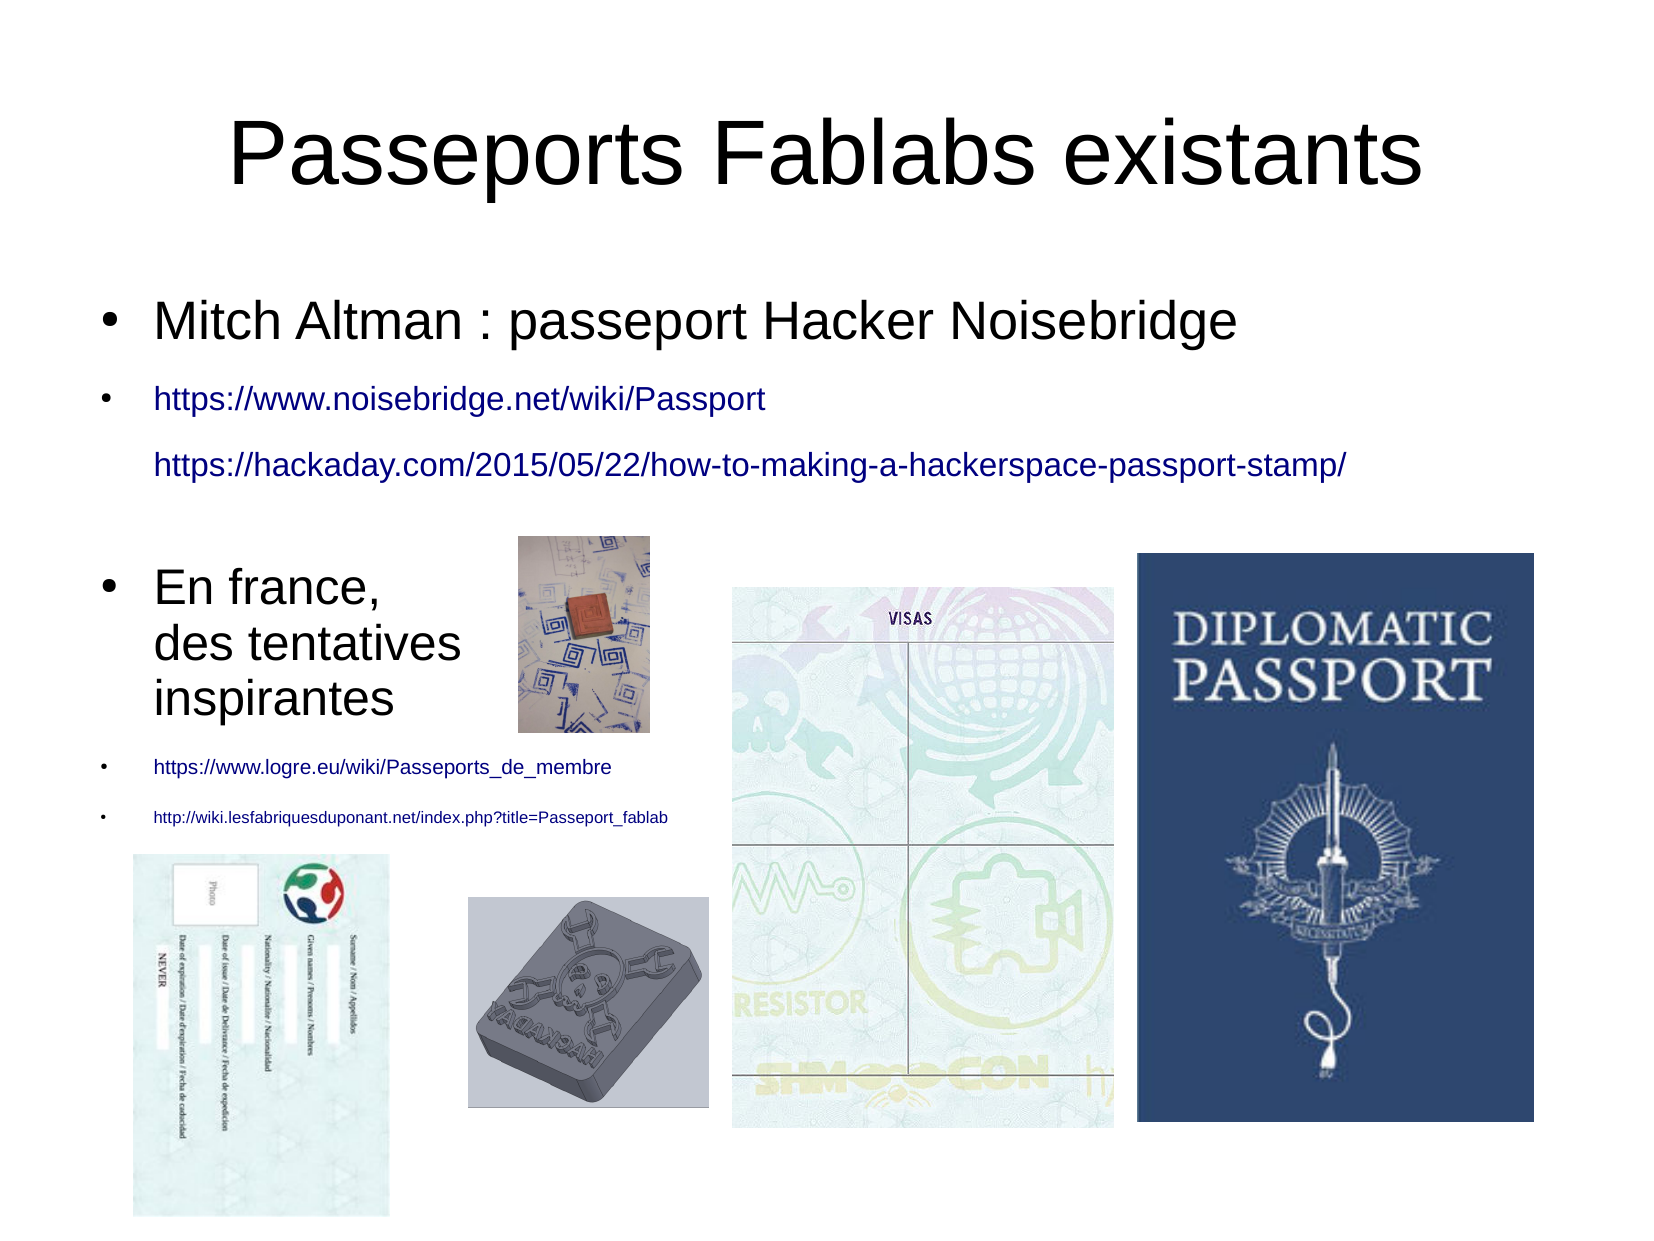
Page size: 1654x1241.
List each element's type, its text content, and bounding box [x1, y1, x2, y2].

title Passeports Fablabs existants [82, 49, 1571, 257]
picture [1137, 553, 1534, 1123]
picture [732, 587, 1114, 1128]
list Mitch Altman : passeport Hacker Noisebridge https://www.noisebridge.net/wiki/Passport https://hackaday.com/2015/05/22/how-to-making-a-hackerspace-passport-stamp/ En france, des tentatives inspirantes https://www.logre.eu/wiki/Passeports_de_membre http://wiki.lesfabriquesduponant.net/index.php?title=Passeport_fablab [82, 290, 1571, 1010]
picture [518, 536, 650, 733]
picture [133, 854, 390, 1217]
picture [468, 897, 709, 1108]
